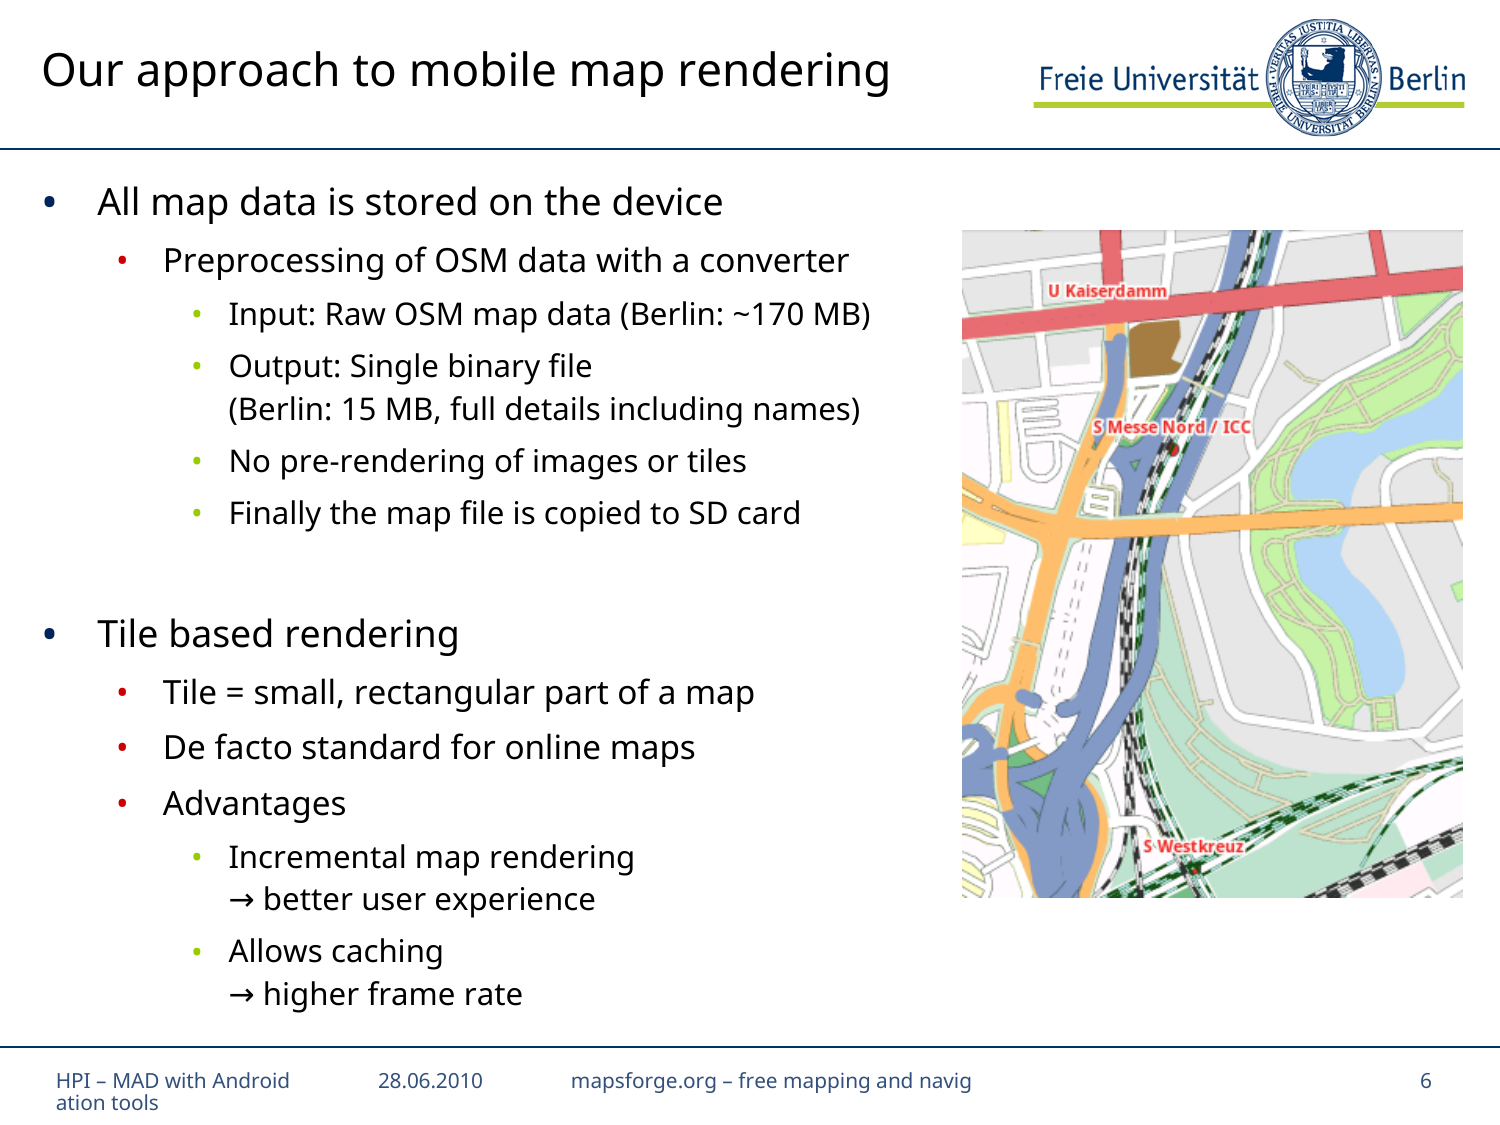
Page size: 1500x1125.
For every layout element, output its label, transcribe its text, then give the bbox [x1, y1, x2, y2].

picture [1033, 19, 1470, 137]
title Our approach to mobile map rendering [41, 0, 1016, 138]
picture [962, 230, 1463, 898]
list All map data is stored on the device Preprocessing of OSM data with a converter Input: Raw OSM map data (Berlin: ~170 MB) Output: Single binary file (Berlin: 15 MB, full details including names) No pre-rendering of images or tiles Finally the map file is copied to SD card Tile based rendering Tile = small, rectangular part of a map De facto standard for online maps Advantages Incremental map rendering → better user experience Allows caching → higher frame rate [41, 175, 1447, 937]
